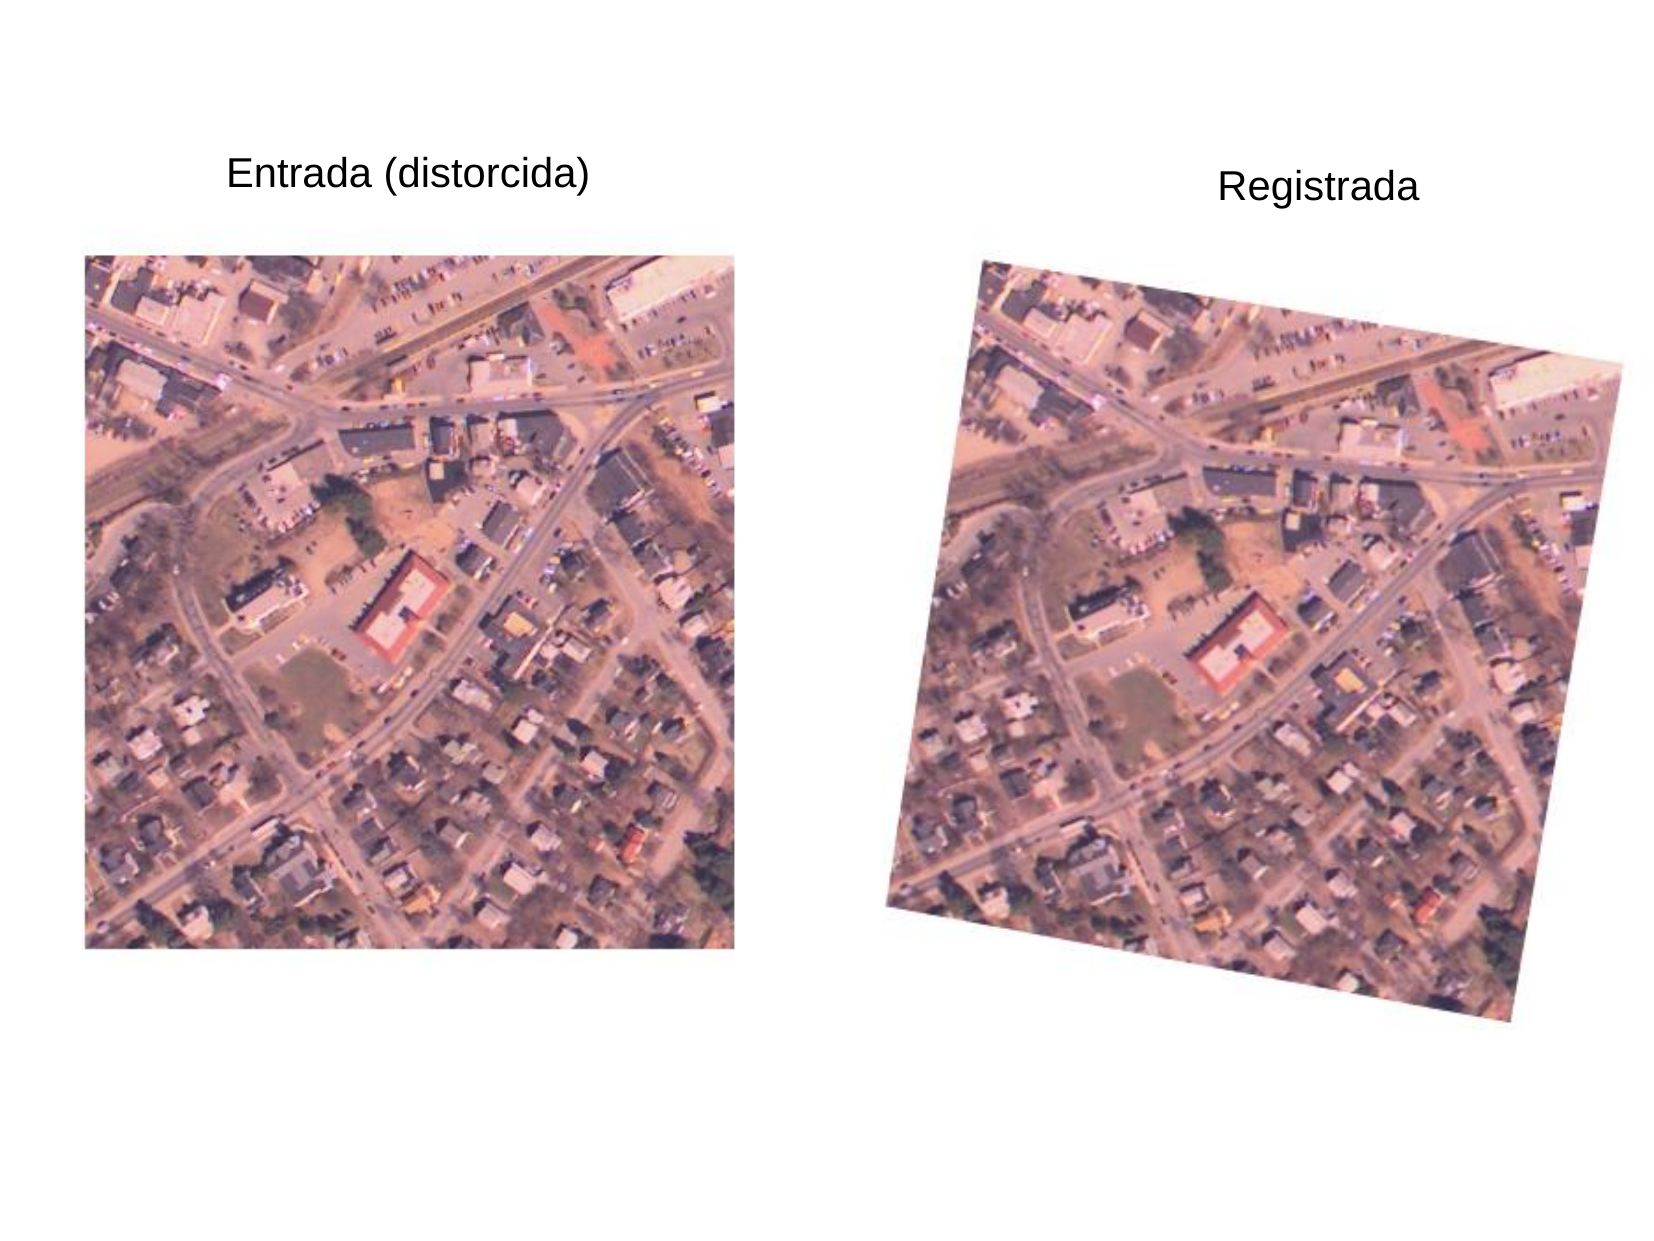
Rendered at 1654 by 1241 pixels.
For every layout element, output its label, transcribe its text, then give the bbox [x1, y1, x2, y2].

picture [0, 203, 1654, 1132]
text_box Registrada [1187, 151, 1435, 217]
text_box Entrada (distorcida) [196, 138, 606, 204]
